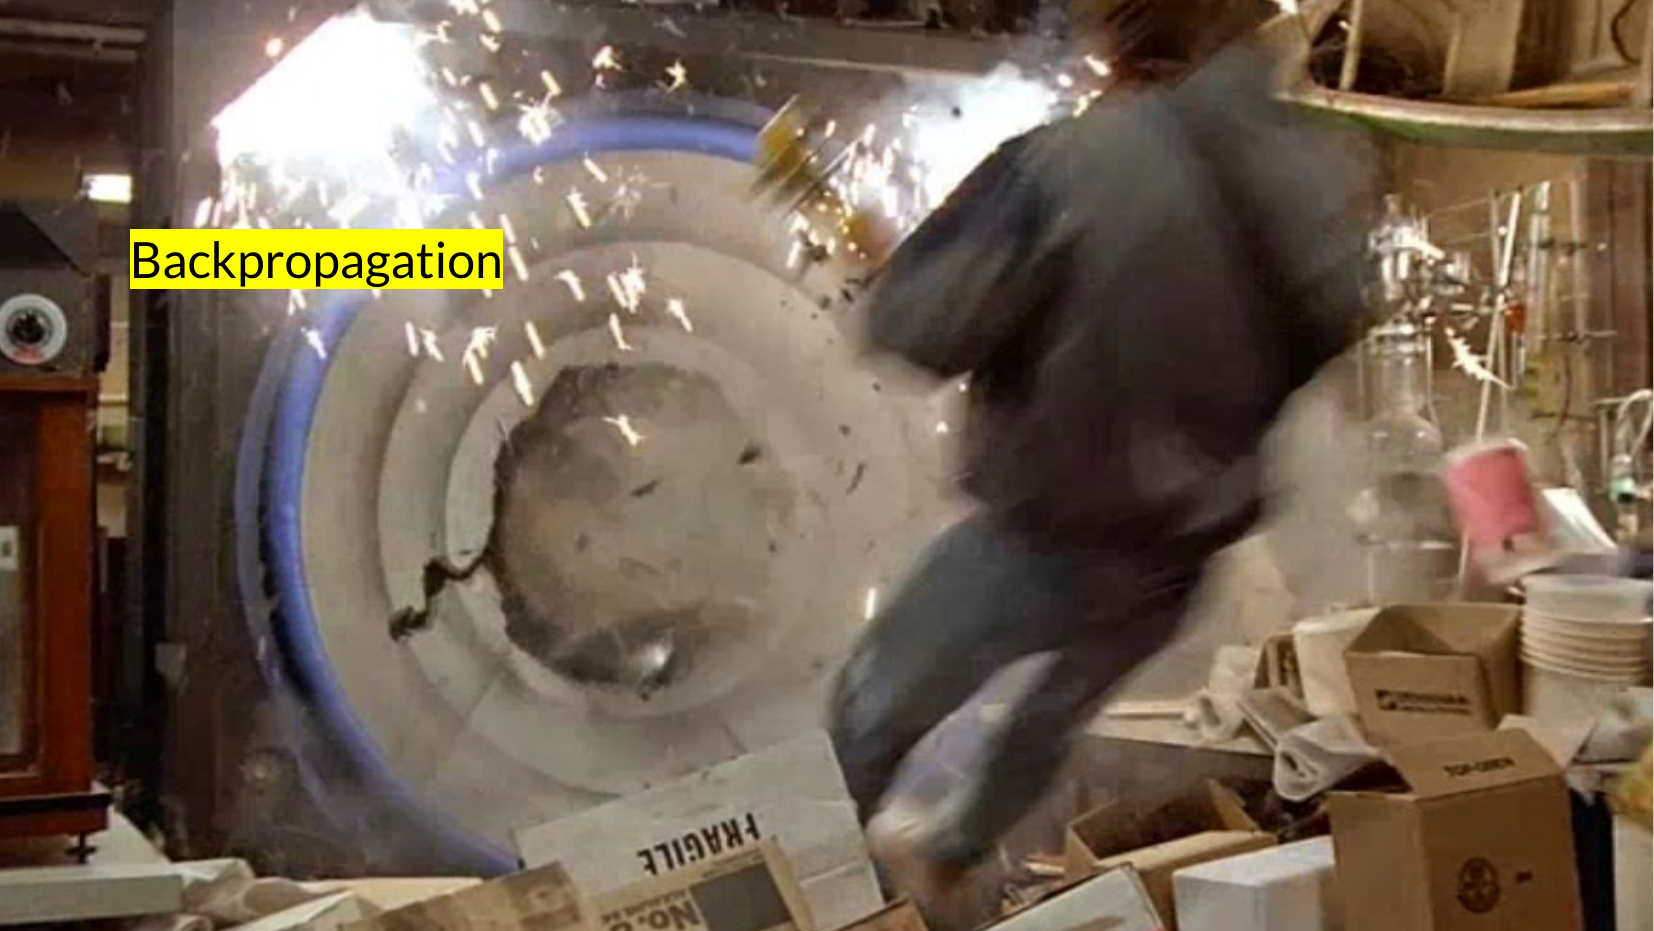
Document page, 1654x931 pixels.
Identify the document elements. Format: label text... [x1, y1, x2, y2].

list Backpropagation [94, 228, 1583, 851]
picture [0, 0, 1654, 931]
